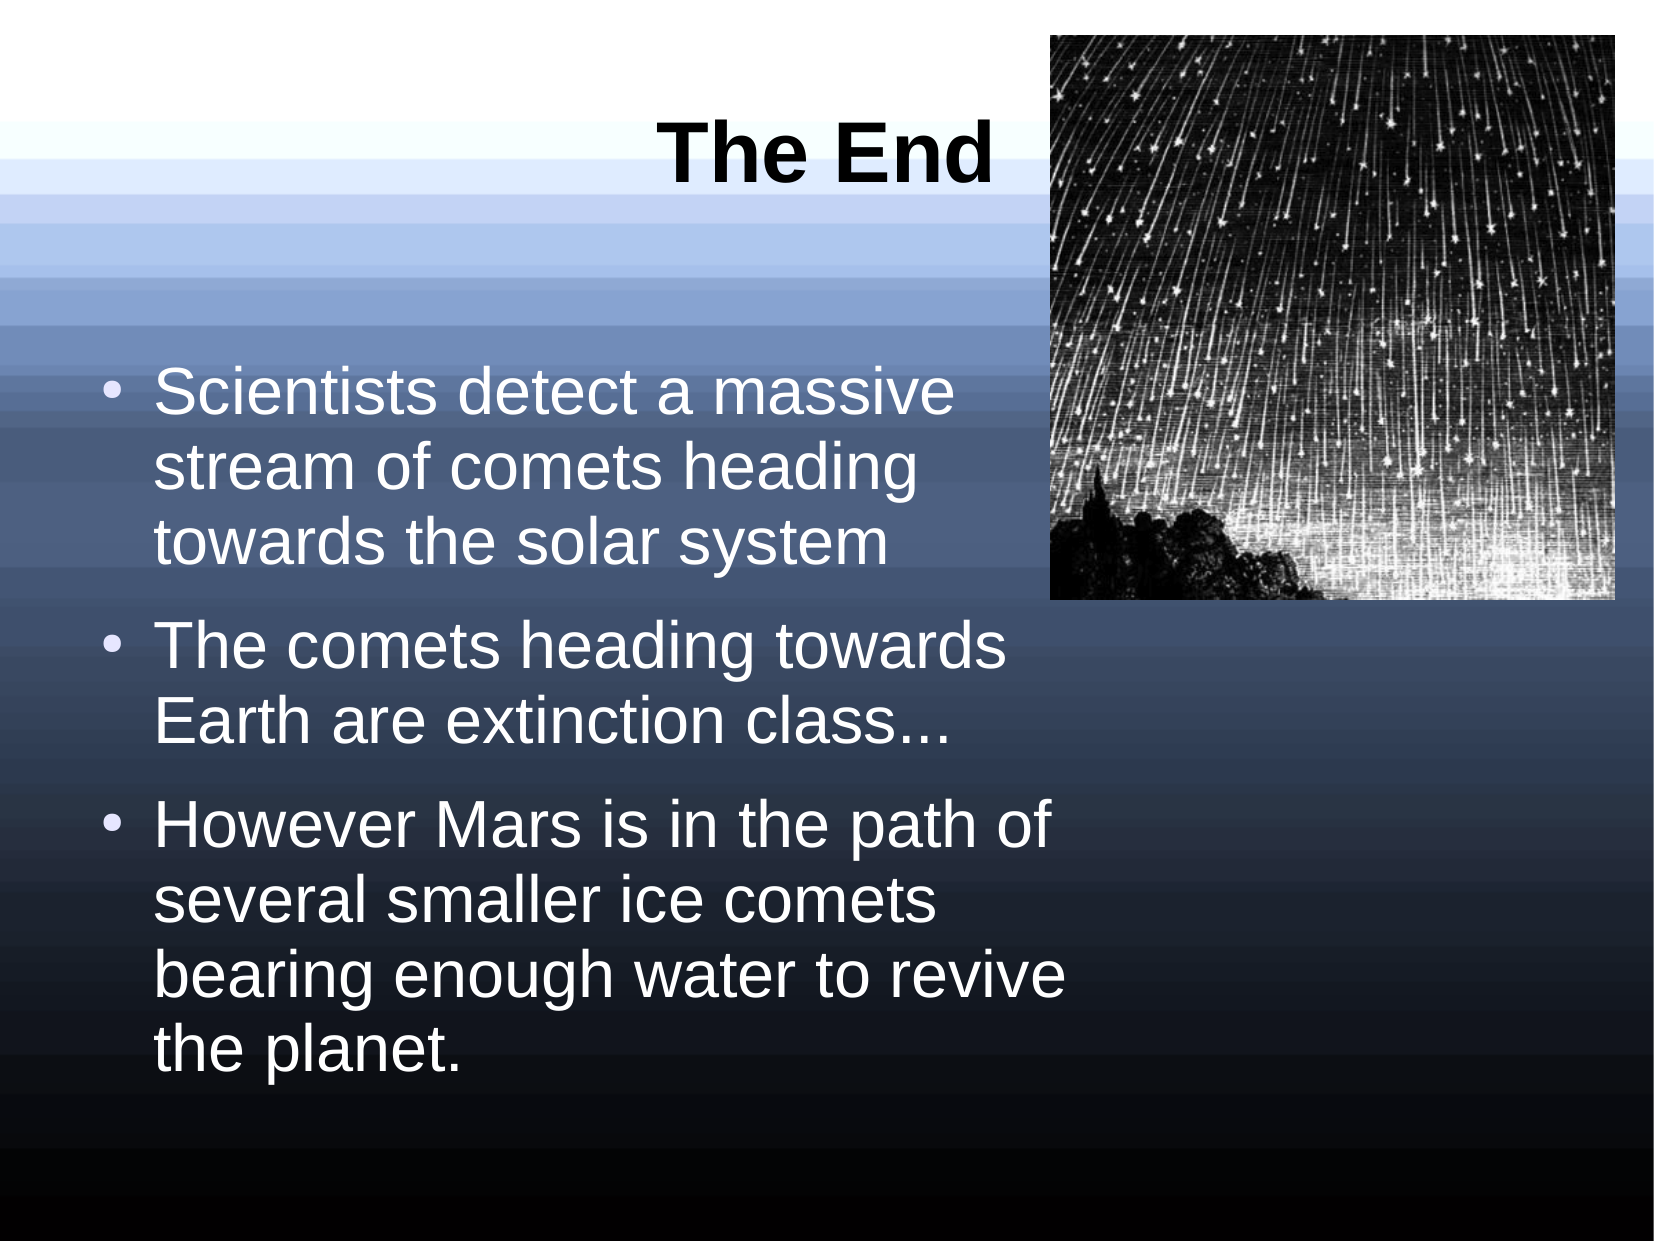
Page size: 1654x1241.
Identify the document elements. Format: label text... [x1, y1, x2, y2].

picture [0, 0, 1654, 1241]
title The End [82, 49, 1050, 257]
list Scientists detect a massive stream of comets heading towards the solar system The comets heading towards Earth are extinction class... However Mars is in the path of several smaller ice comets bearing enough water to revive the planet. [82, 354, 1088, 1109]
